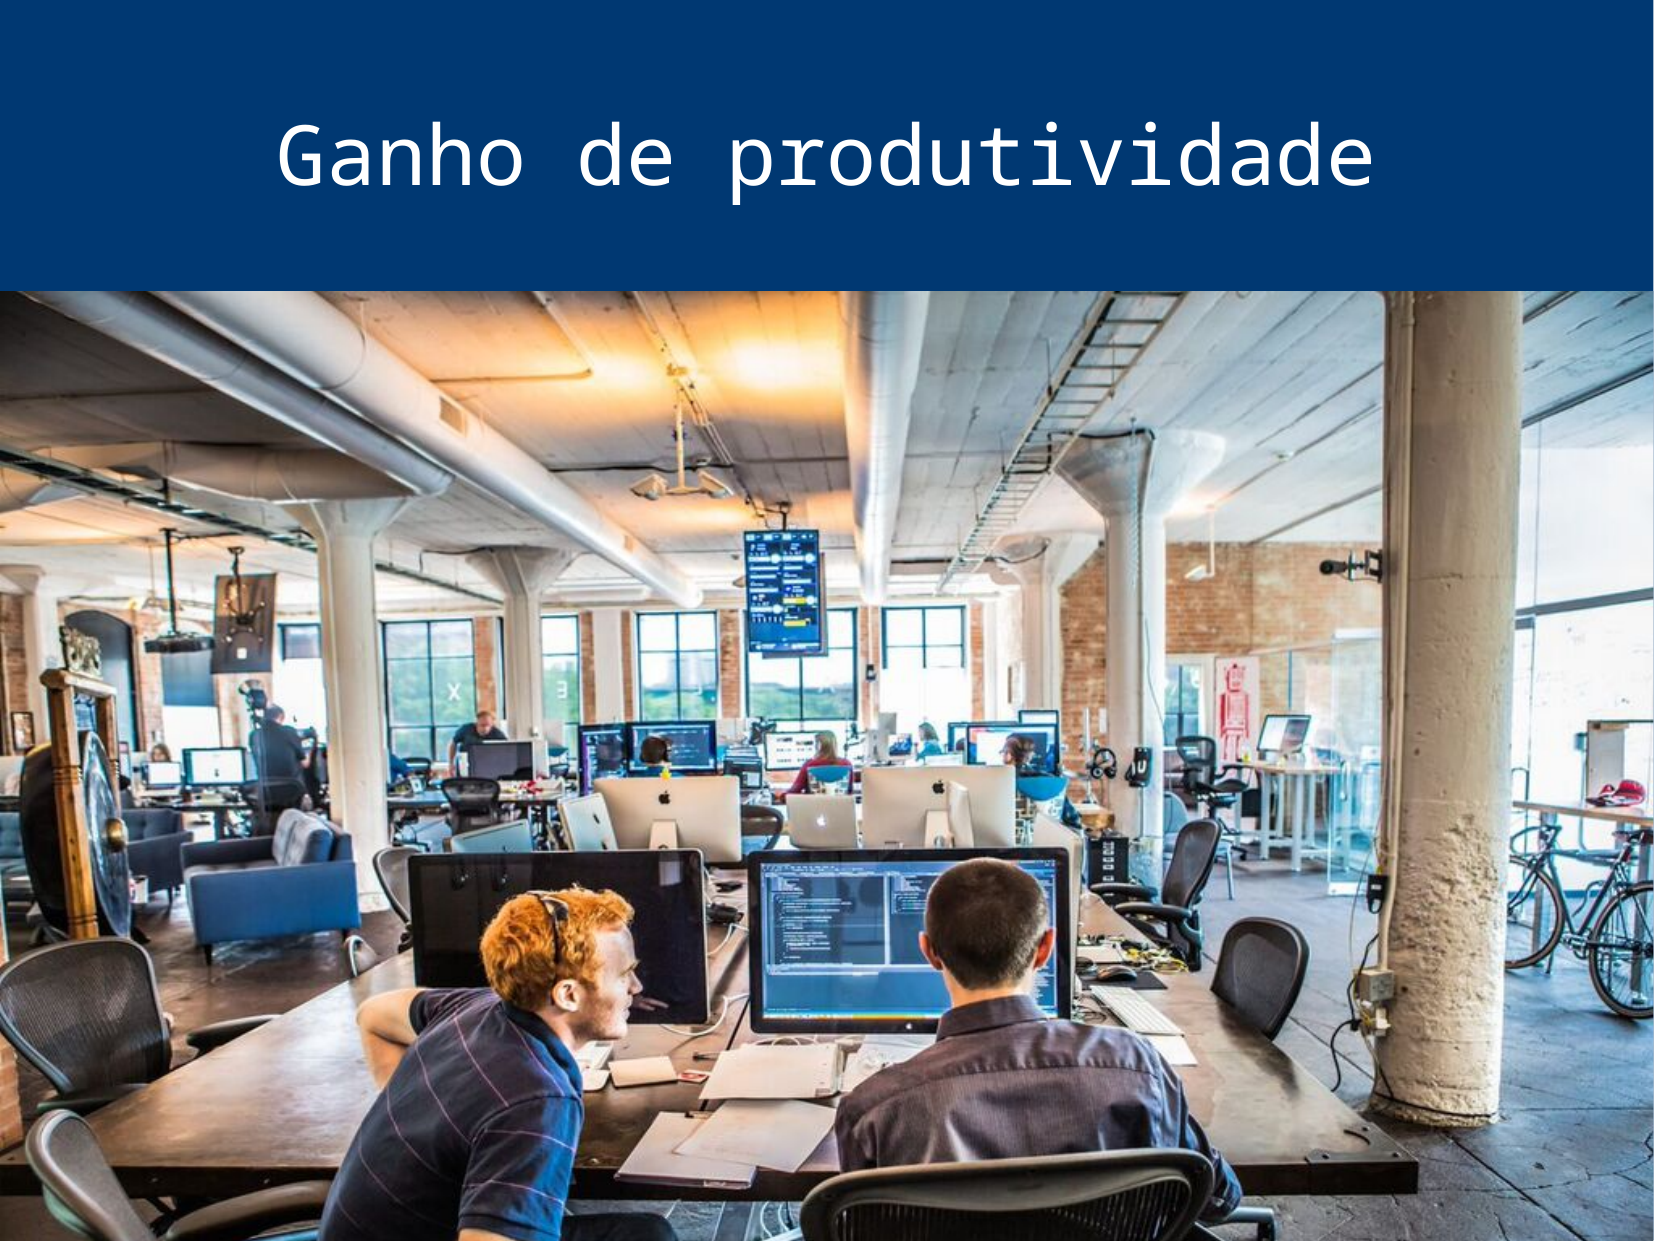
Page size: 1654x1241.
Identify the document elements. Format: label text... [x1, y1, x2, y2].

title Ganho de produtividade [82, 49, 1571, 257]
picture [0, 291, 1654, 1241]
